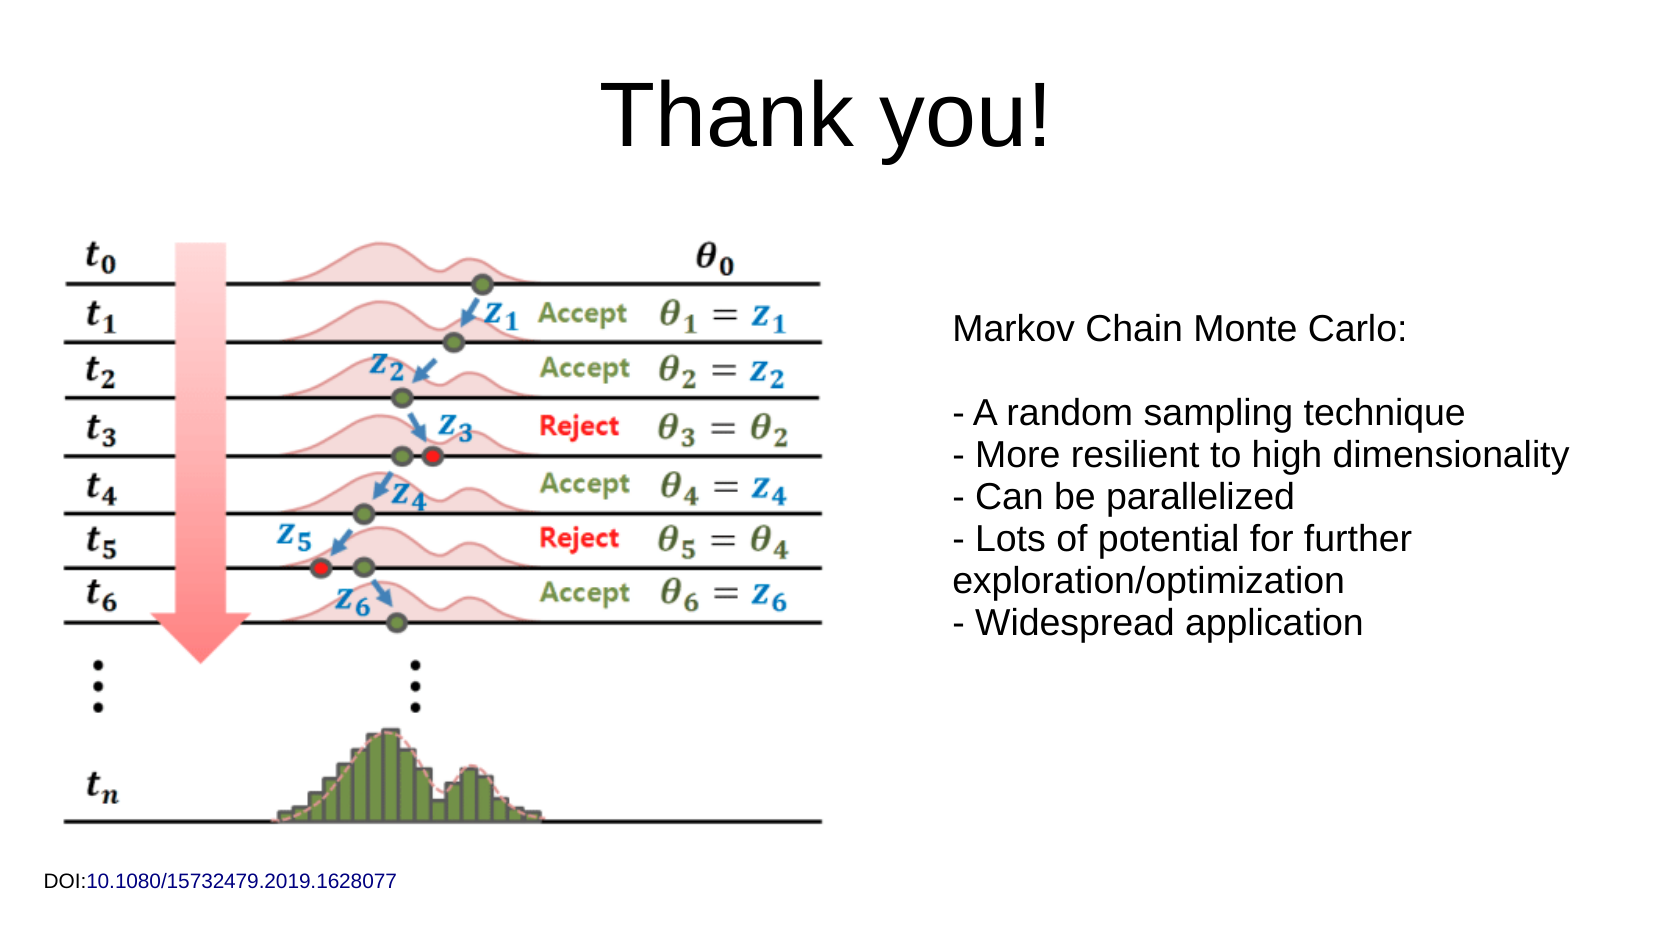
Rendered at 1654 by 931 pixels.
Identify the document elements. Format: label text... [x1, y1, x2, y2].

picture [6, 224, 863, 843]
text_box Markov Chain Monte Carlo: - A random sampling technique - More resilient to high dimensionality - Can be parallelized - Lots of potential for further exploration/optimization - Widespread application [937, 300, 1587, 788]
text_box DOI:10.1080/15732479.2019.1628077 [28, 861, 413, 901]
title Thank you! [82, 37, 1571, 193]
